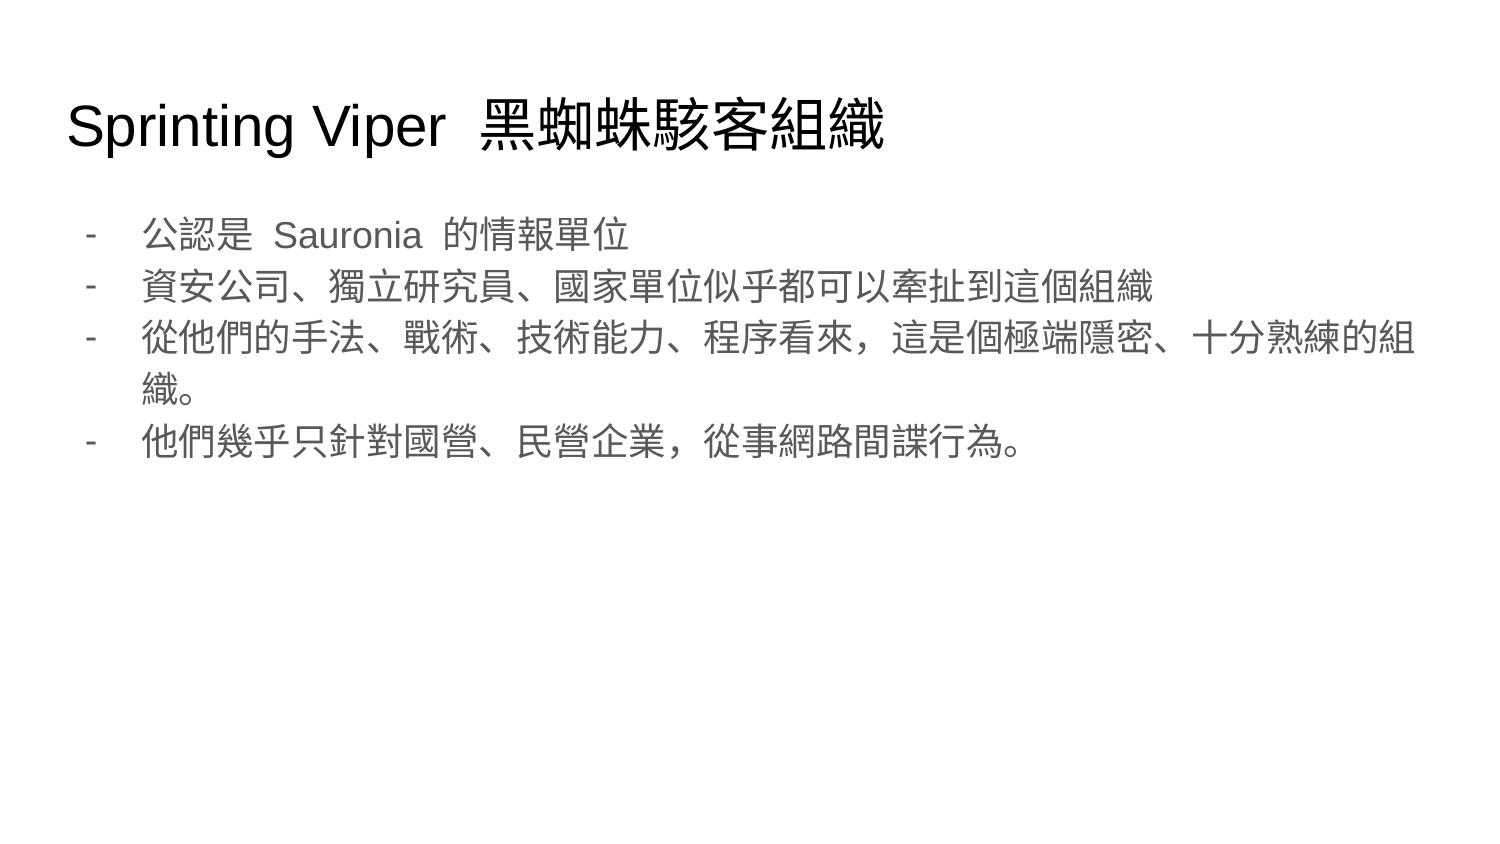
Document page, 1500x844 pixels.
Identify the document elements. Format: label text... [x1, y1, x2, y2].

title Sprinting Viper 黑蜘蛛駭客組織 [51, 72, 1449, 167]
list 公認是 Sauronia 的情報單位 資安公司、獨立研究員、國家單位似乎都可以牽扯到這個組織 從他們的手法、戰術、技術能力、程序看來，這是個極端隱密、十分熟練的組織。 他們幾乎只針對國營、民營企業，從事網路間諜行為。 [51, 189, 1449, 750]
